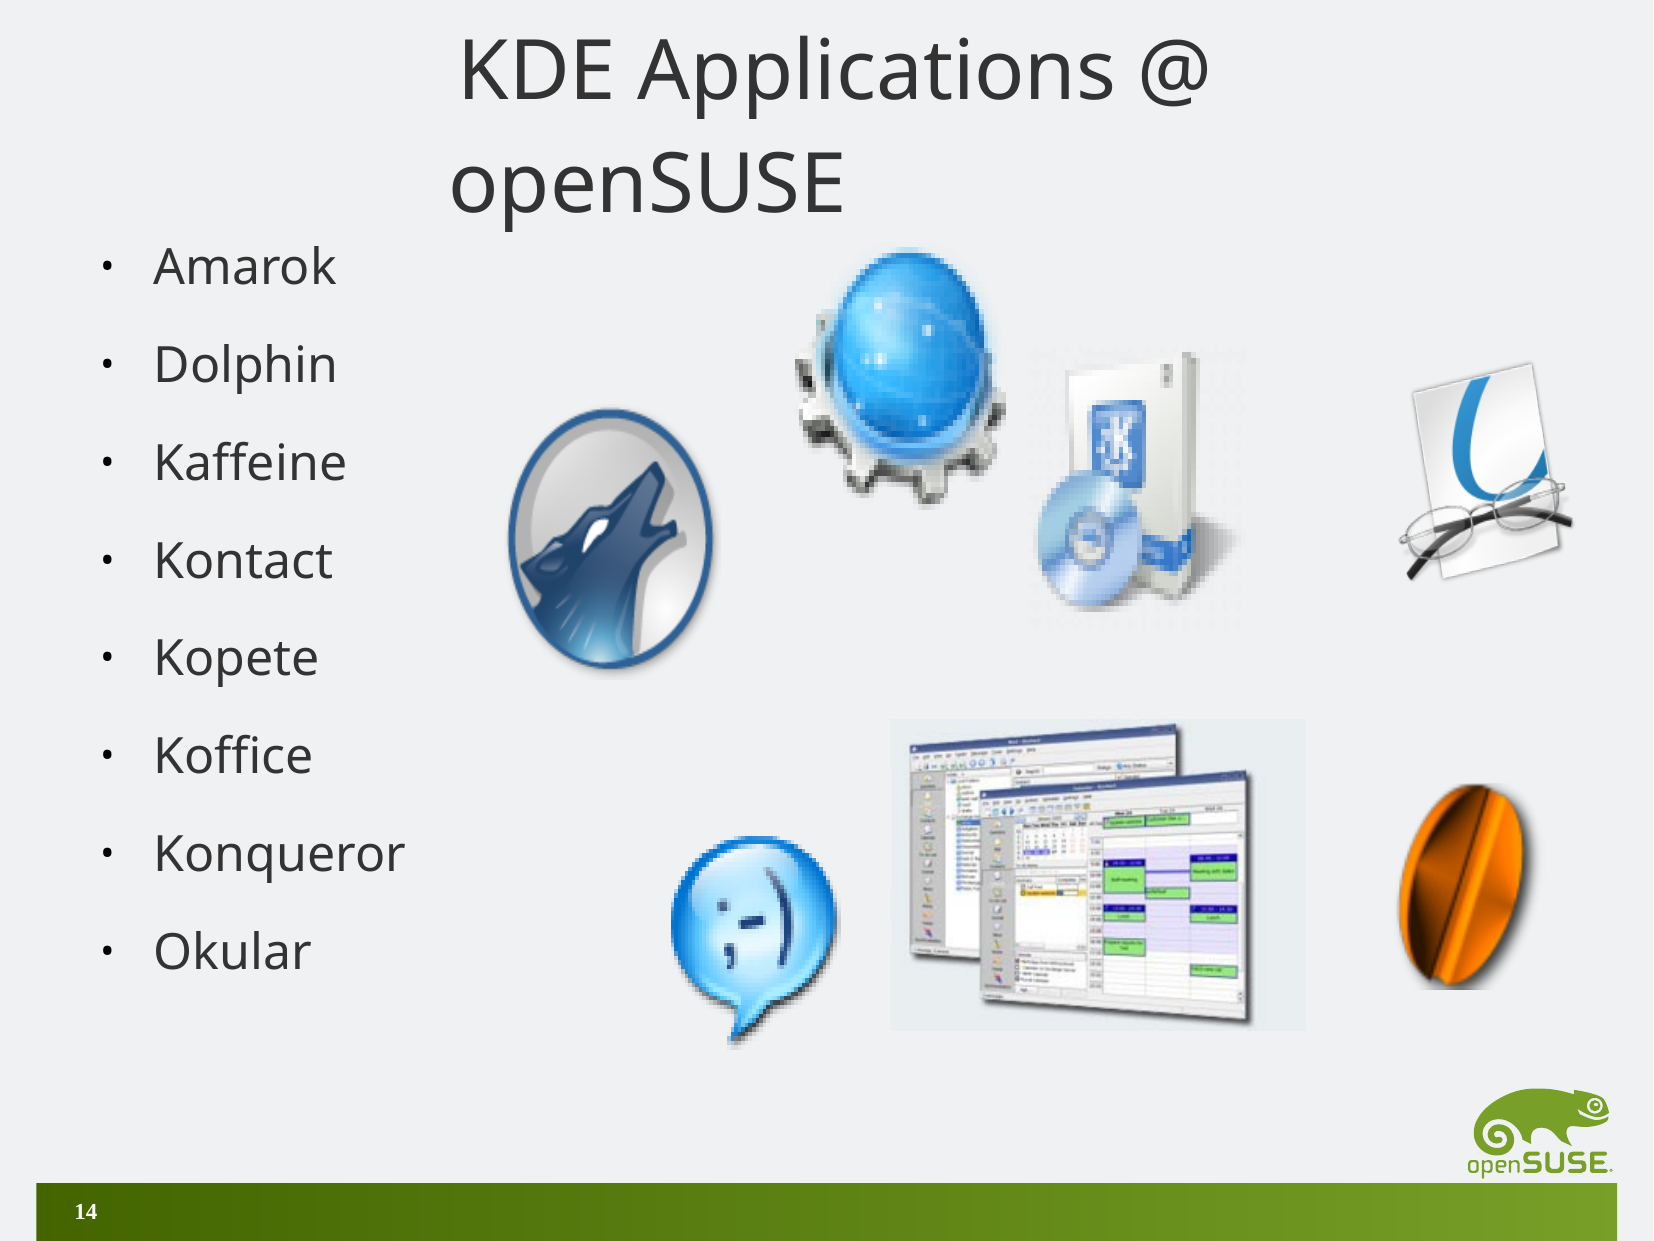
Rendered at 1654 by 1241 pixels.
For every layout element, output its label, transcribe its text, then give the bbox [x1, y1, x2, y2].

list Amarok Dolphin Kaffeine Kontact Kopete Koffice Konqueror Okular [82, 231, 809, 1050]
picture [0, 0, 1654, 1241]
title KDE Applications @ openSUSE [82, 49, 1571, 198]
